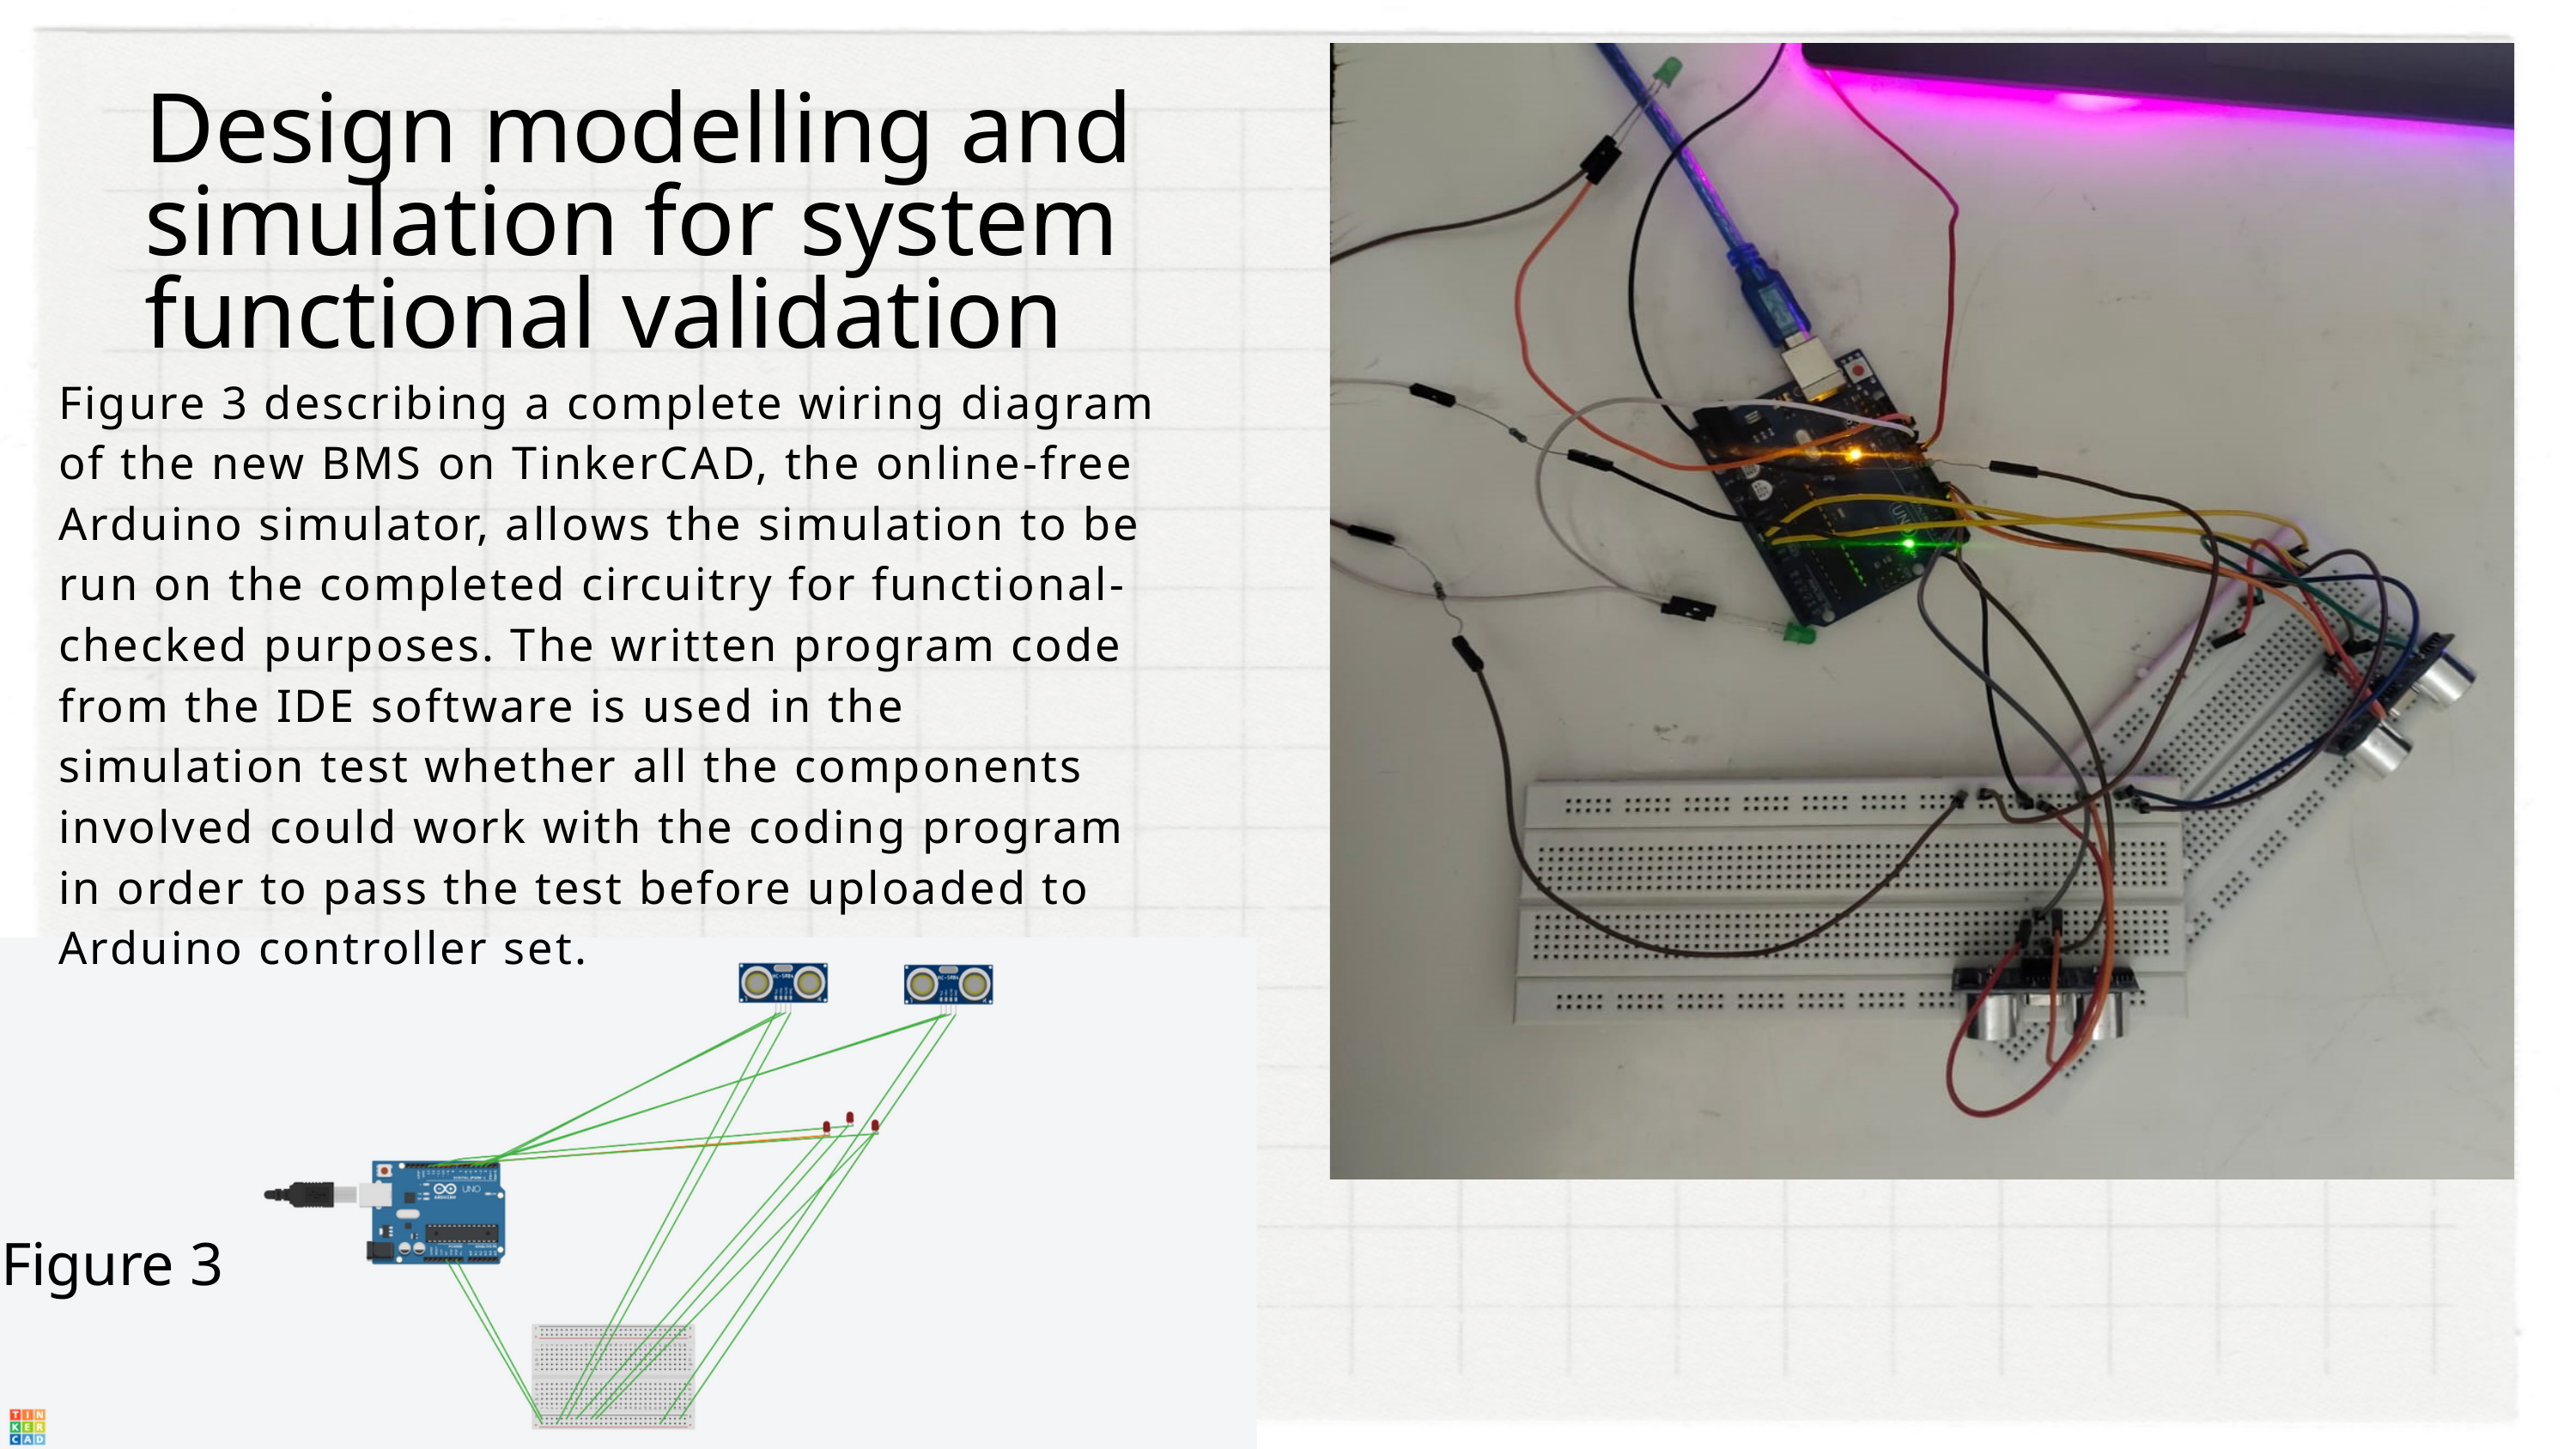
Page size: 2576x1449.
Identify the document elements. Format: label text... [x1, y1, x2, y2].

text_box Figure 3 [0, 1215, 225, 1294]
text_box Figure 3 describing a complete wiring diagram of the new BMS on TinkerCAD, the online-free Arduino simulator, allows the simulation to be run on the completed circuitry for functional-checked purposes. The written program code from the IDE software is used in the simulation test whether all the components involved could work with the coding program in order to pass the test before uploaded to Arduino controller set. [58, 367, 1170, 979]
text_box [0, 2, 2576, 1449]
text_box Design modelling and simulation for system functional validation [144, 88, 1221, 373]
